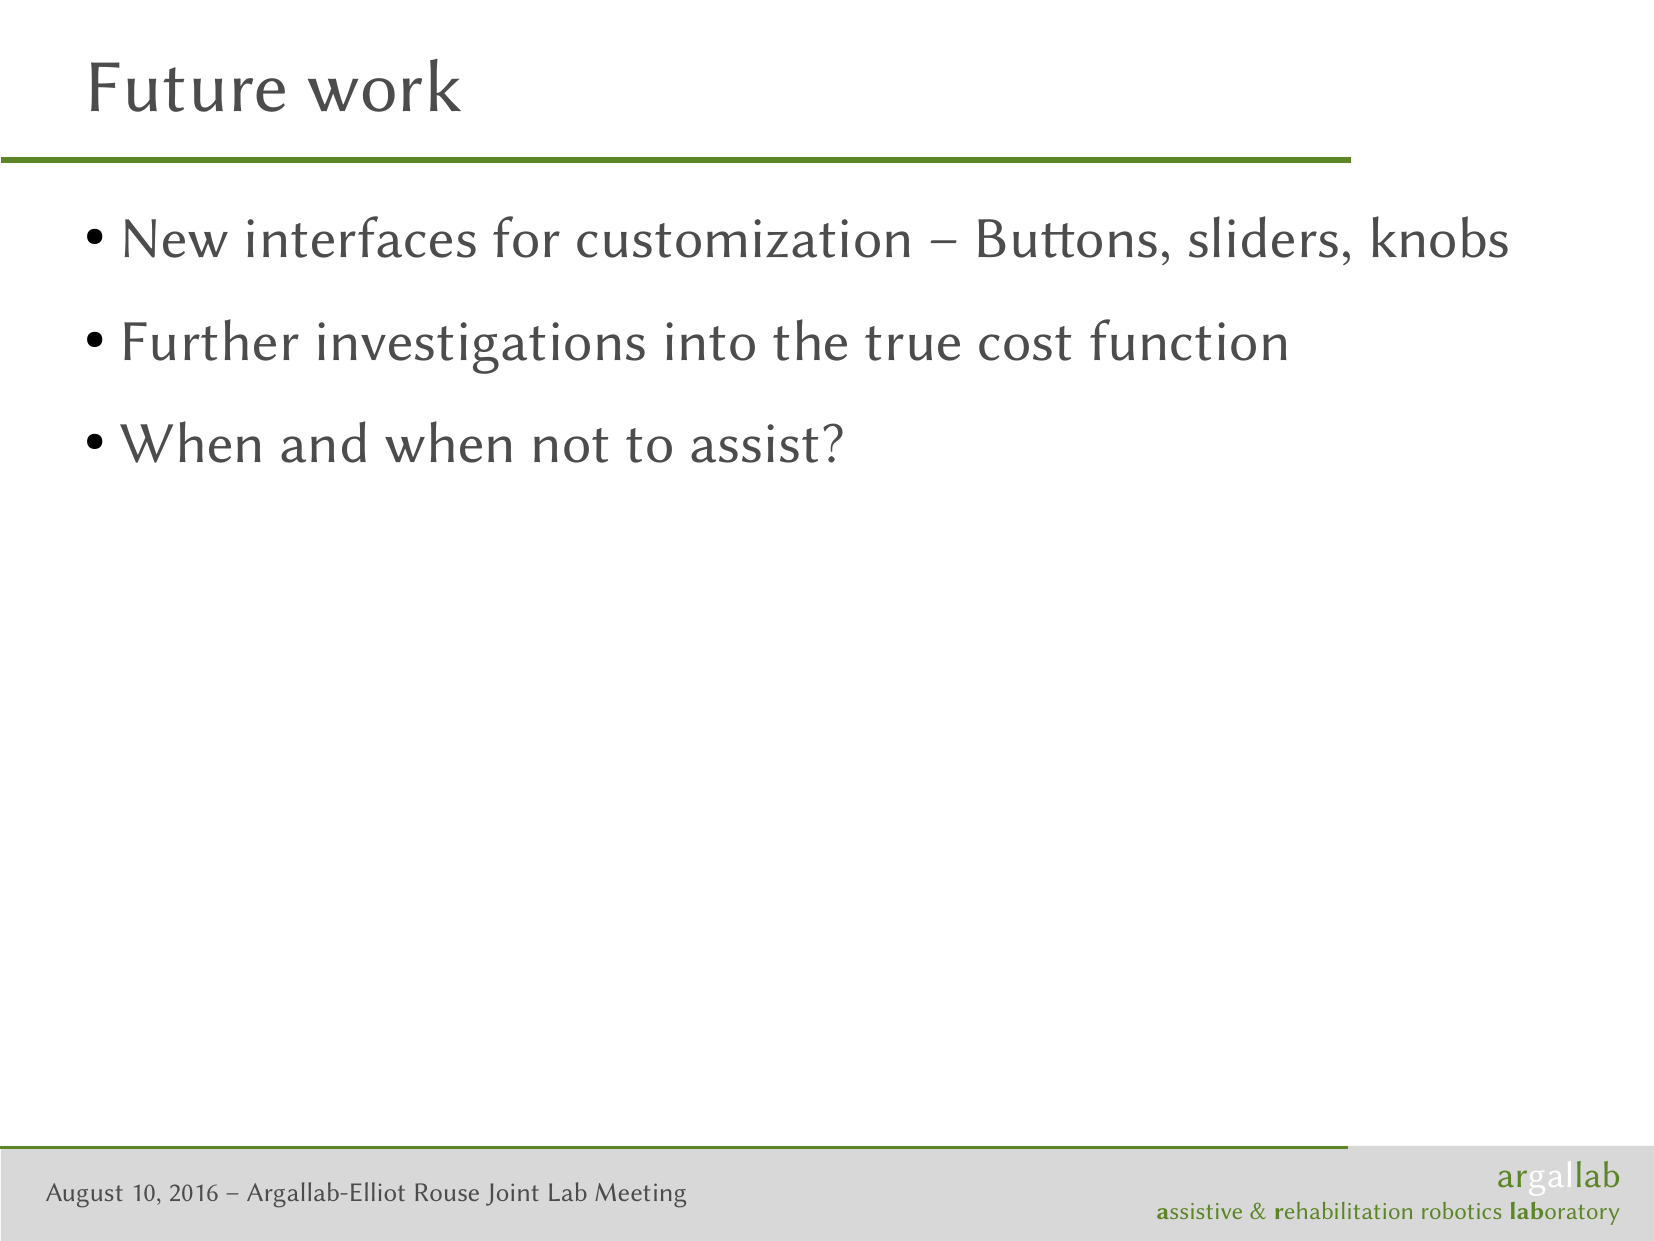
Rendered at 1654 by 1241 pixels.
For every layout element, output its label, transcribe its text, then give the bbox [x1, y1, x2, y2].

text_box New interfaces for customization – Buttons, sliders, knobs Further investigations into the true cost function When and when not to assist? [69, 198, 1600, 486]
text_box Future work [69, 36, 1621, 138]
